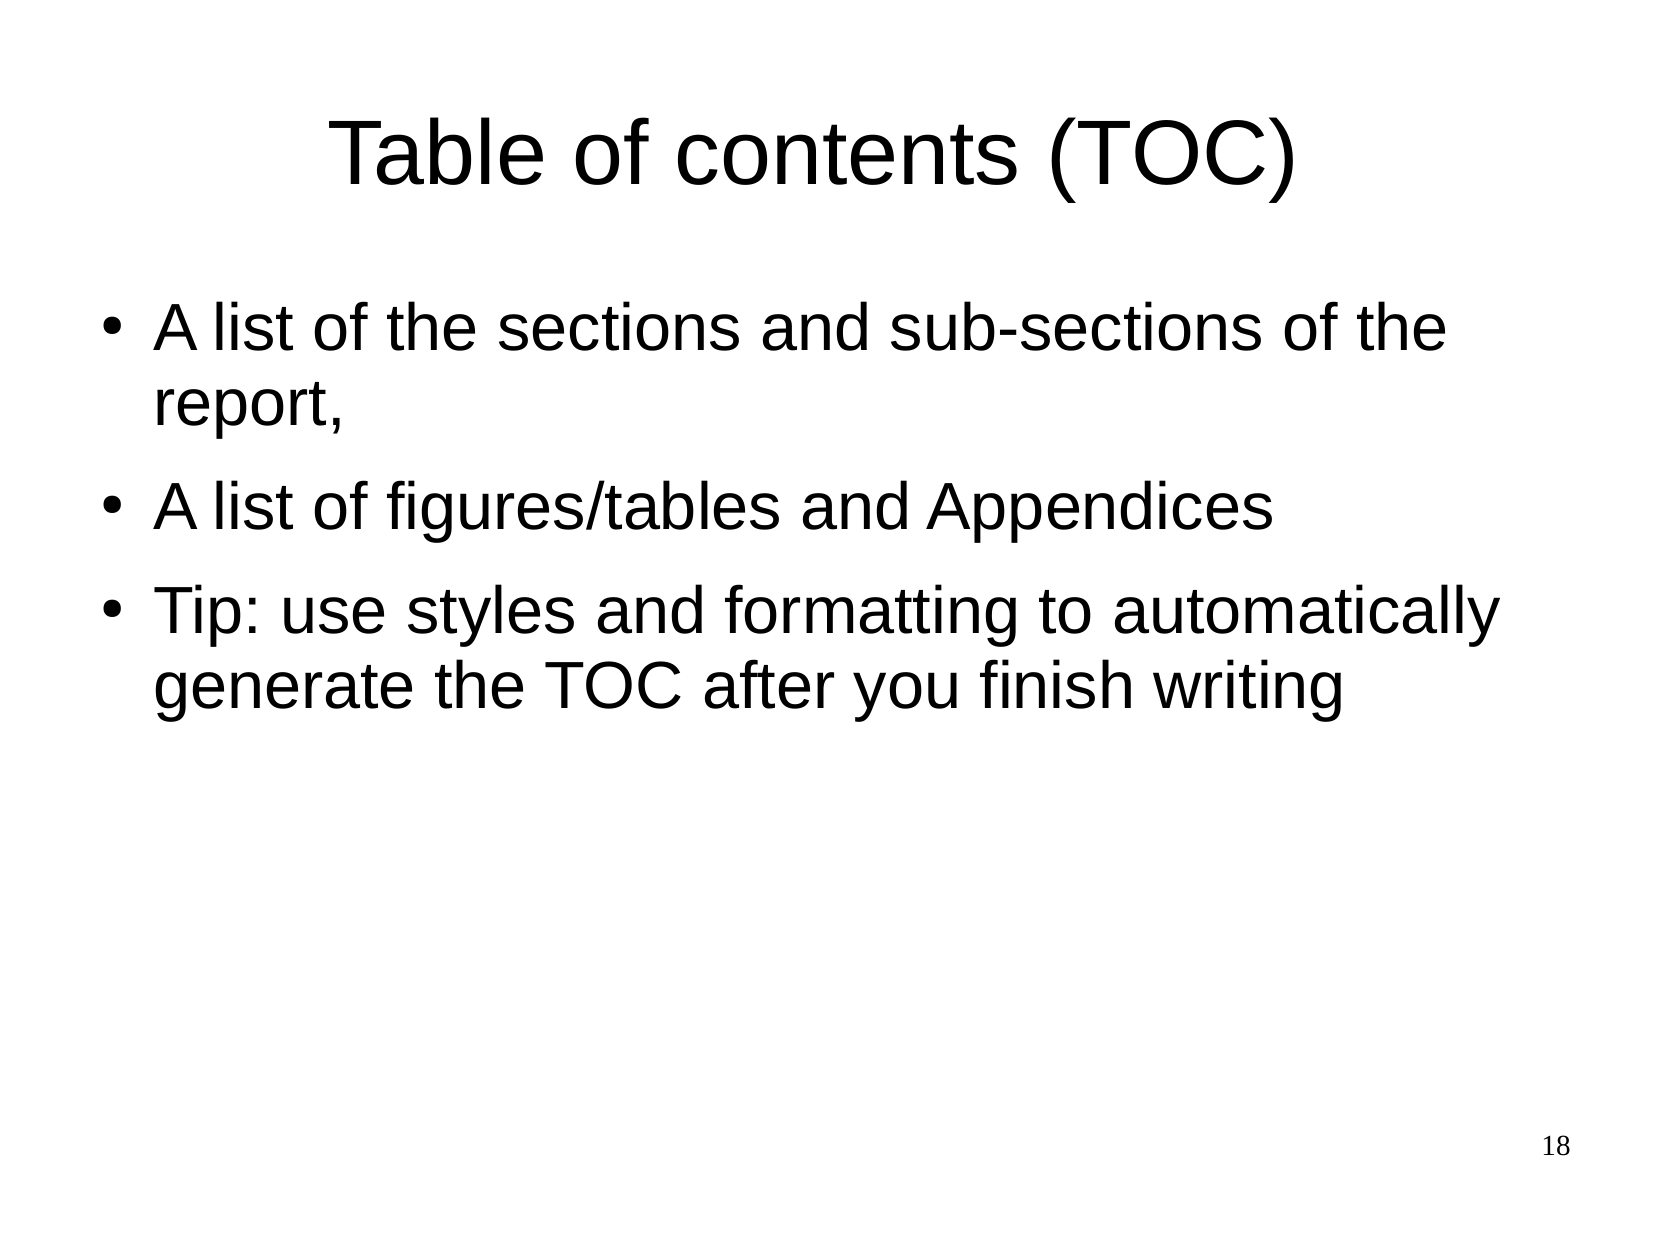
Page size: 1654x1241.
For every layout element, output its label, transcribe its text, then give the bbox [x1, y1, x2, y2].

list A list of the sections and sub-sections of the report, A list of figures/tables and Appendices Tip: use styles and formatting to automatically generate the TOC after you finish writing [82, 290, 1571, 1010]
title Table of contents (TOC) [82, 49, 1571, 257]
